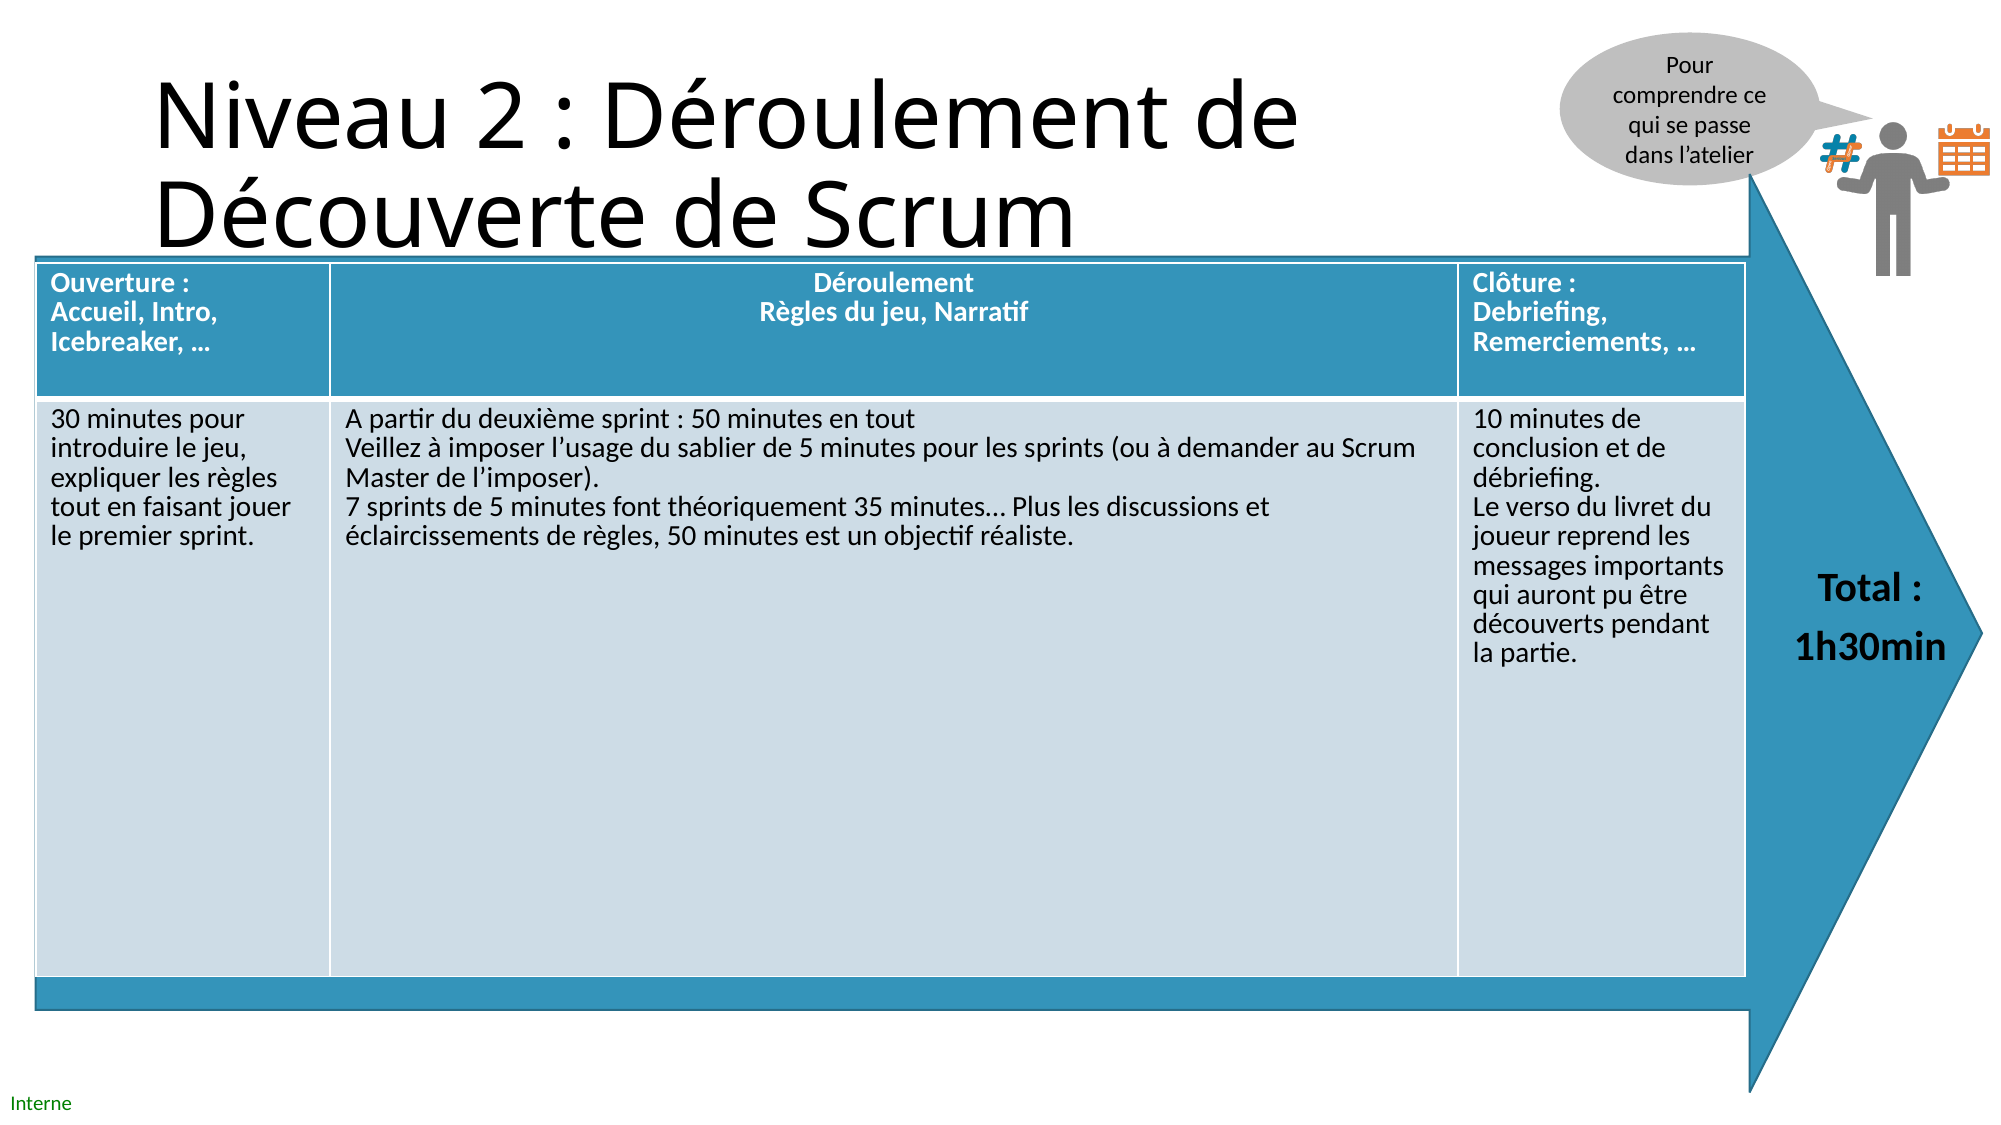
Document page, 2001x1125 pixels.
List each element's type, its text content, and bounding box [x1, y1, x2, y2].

table_cell A partir du deuxième sprint : 50 minutes en tout Veillez à imposer l’usage du sablier de 5 minutes pour les sprints (ou à demander au Scrum Master de l’imposer). 7 sprints de 5 minutes font théoriquement 35 minutes… Plus les discussions et éclaircissements de règles, 50 minutes est un objectif réaliste. [331, 402, 1457, 976]
table_cell 10 minutes de conclusion et de débriefing. Le verso du livret du joueur reprend les messages importants qui auront pu être découverts pendant la partie. [1459, 402, 1744, 976]
text_box Total : 1h30min [1776, 564, 1965, 731]
table_header Clôture : Debriefing, Remerciements, … [1459, 264, 1744, 396]
table_header Ouverture : Accueil, Intro, Icebreaker, … [37, 264, 329, 396]
text_box Pour comprendre ce qui se passe dans l’atelier [1559, 32, 1873, 186]
text_box [1965, 599, 1983, 667]
table_cell 30 minutes pour introduire le jeu, expliquer les règles tout en faisant jouer le premier sprint. [37, 402, 329, 976]
title Niveau 2 : Déroulement de Découverte de Scrum [137, 59, 1452, 256]
table_header Déroulement Règles du jeu, Narratif [331, 264, 1457, 396]
text_box [35, 174, 1947, 1093]
picture [1811, 113, 2000, 281]
